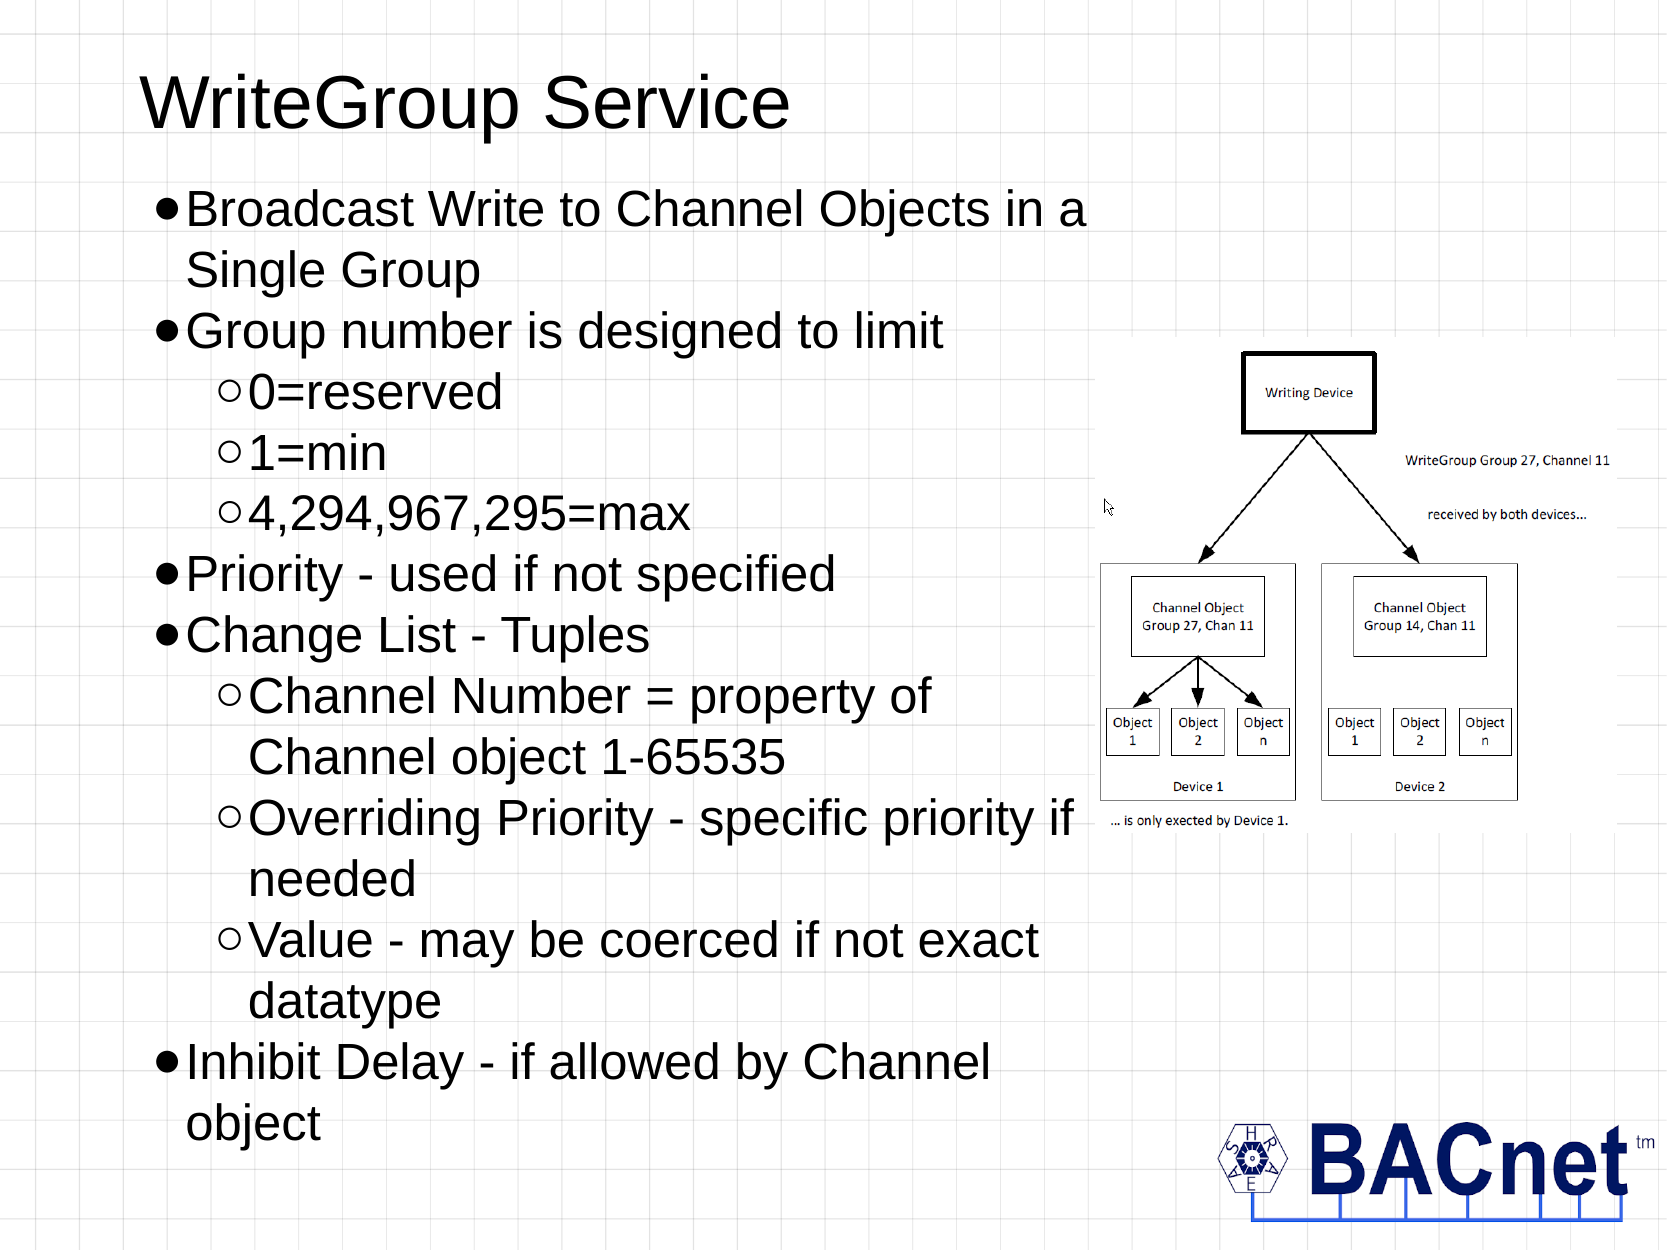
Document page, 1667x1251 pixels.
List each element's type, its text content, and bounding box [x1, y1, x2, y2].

list Broadcast Write to Channel Objects in a Single Group Group number is designed to limit 0=reserved 1=min 4,294,967,295=max Priority - used if not specified Change List - Tuples Channel Number = property of Channel object 1-65535 Overriding Priority - specific priority if needed Value - may be coerced if not exact datatype Inhibit Delay - if allowed by Channel object [116, 169, 1096, 1196]
picture [0, 0, 1667, 1250]
title WriteGroup Service [133, 47, 1630, 170]
